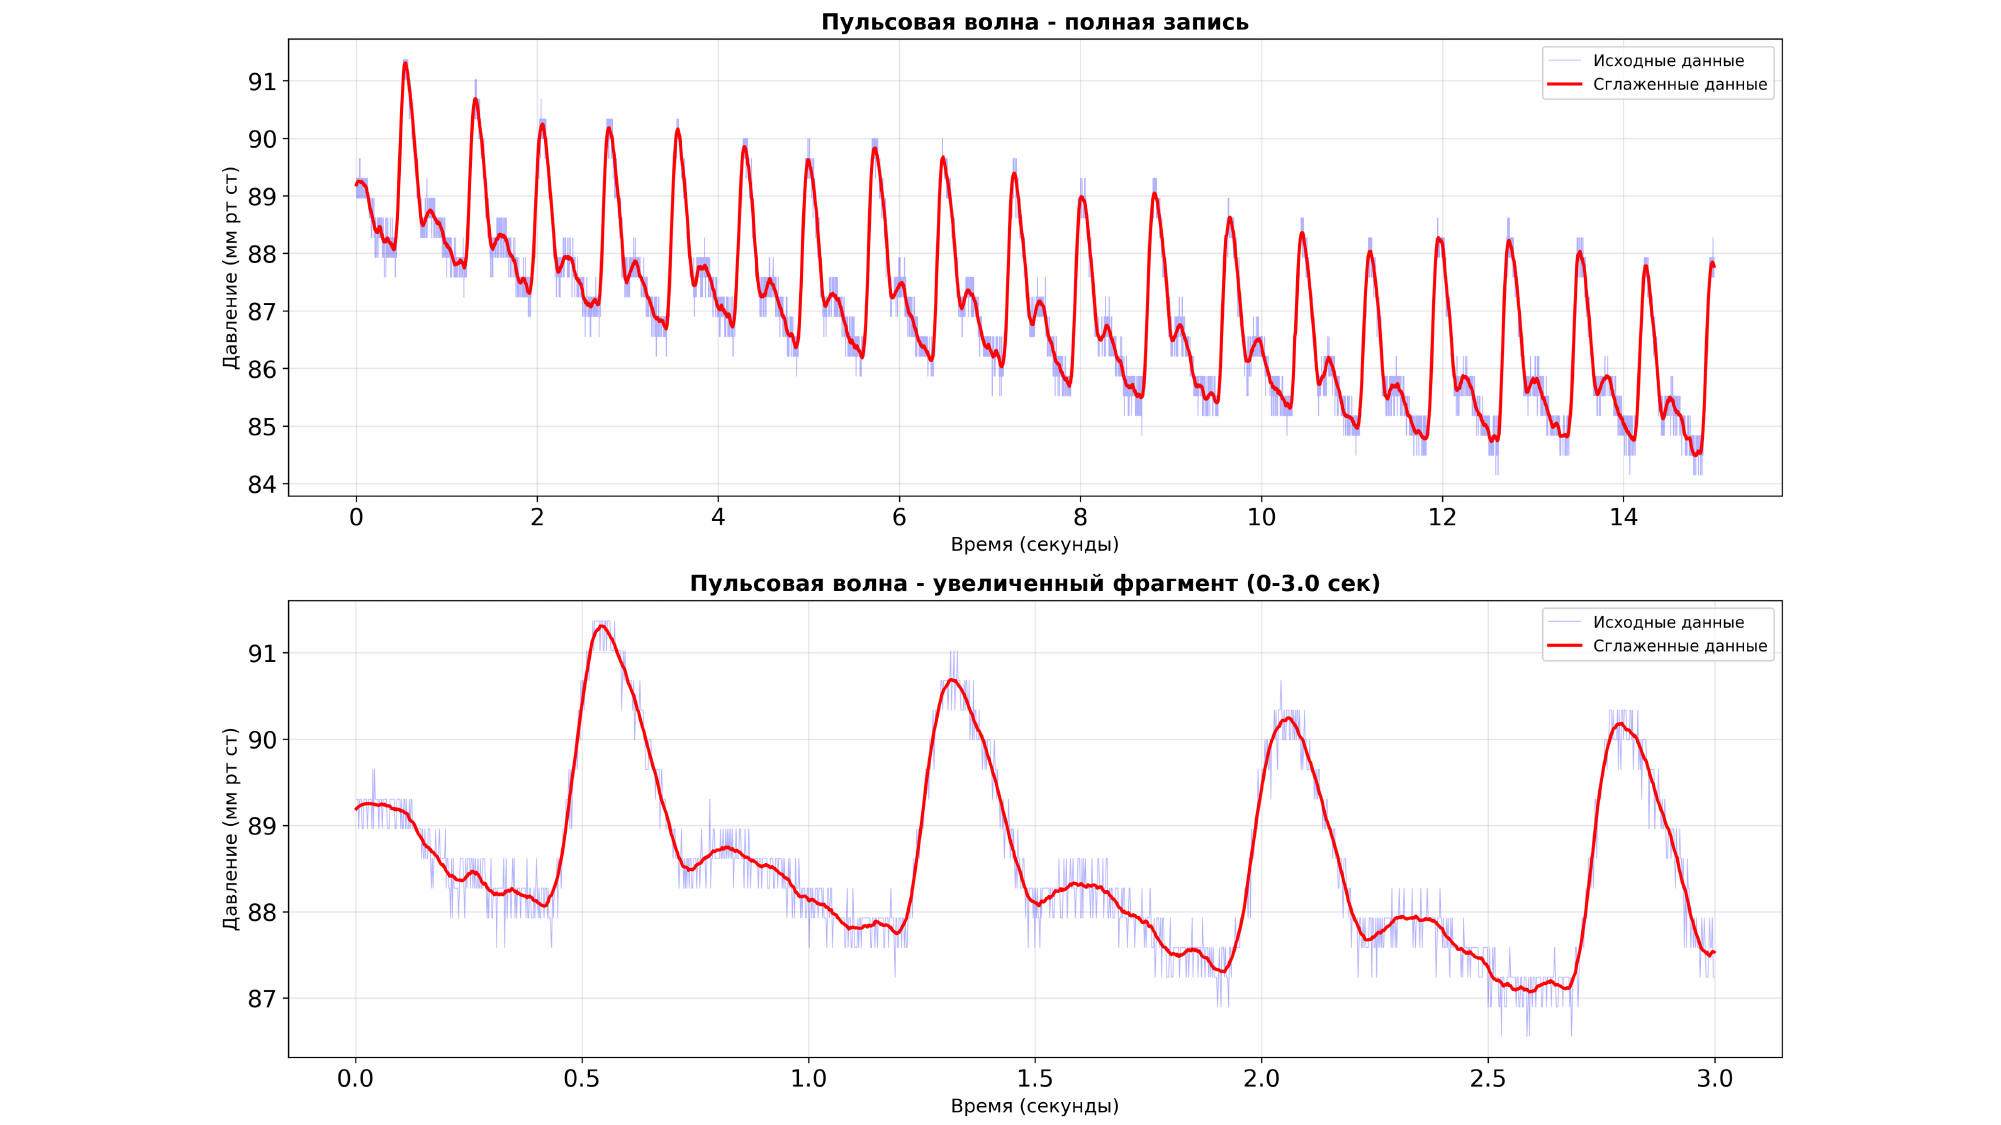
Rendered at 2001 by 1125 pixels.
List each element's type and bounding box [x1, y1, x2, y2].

picture [211, 1, 1793, 1125]
